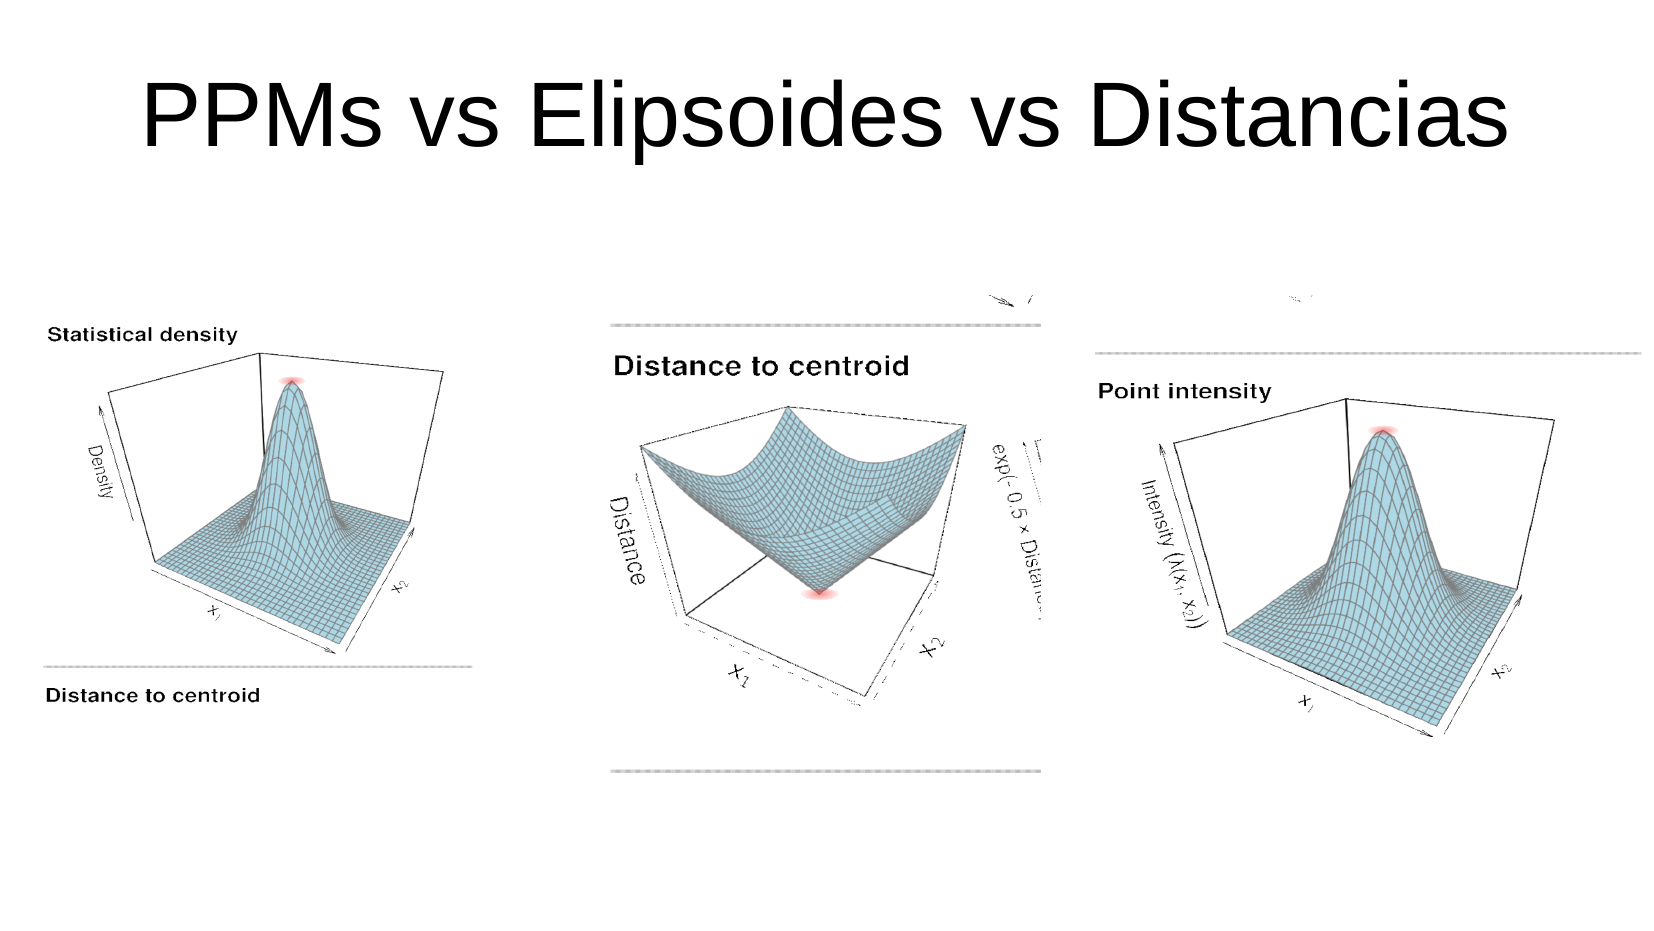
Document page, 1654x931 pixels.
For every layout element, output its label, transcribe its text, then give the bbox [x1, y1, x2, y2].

picture [1092, 295, 1642, 739]
picture [607, 295, 1041, 798]
title PPMs vs Elipsoides vs Distancias [82, 37, 1571, 193]
picture [41, 324, 473, 711]
